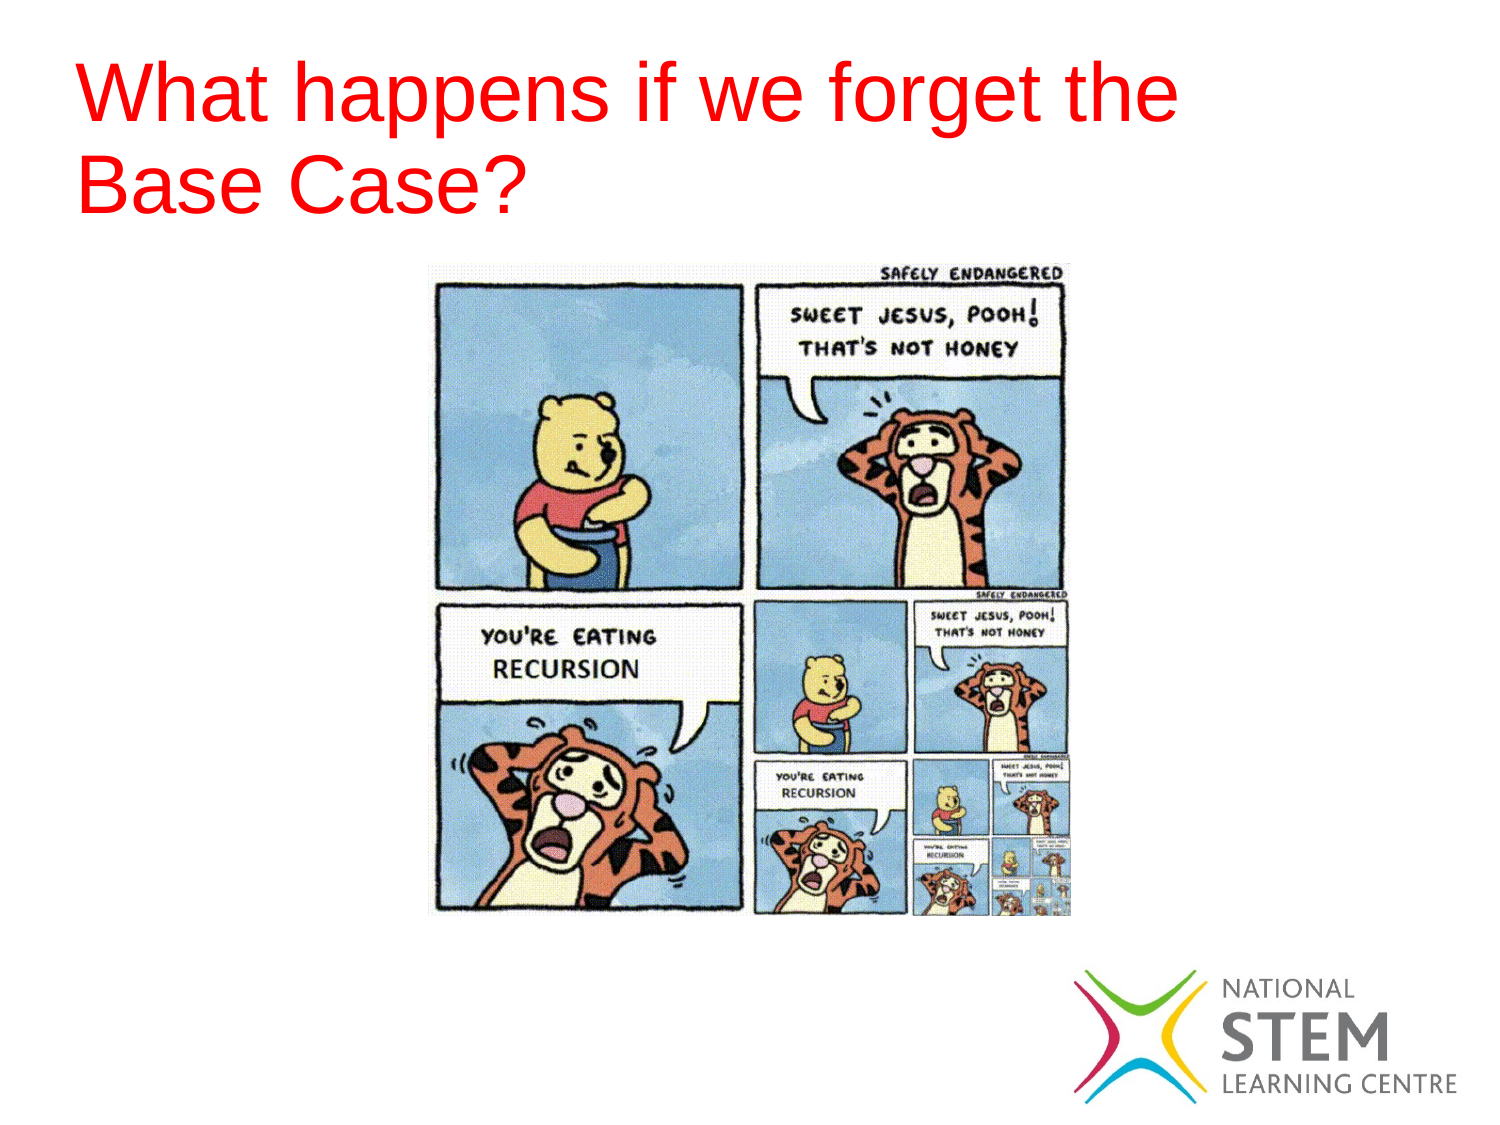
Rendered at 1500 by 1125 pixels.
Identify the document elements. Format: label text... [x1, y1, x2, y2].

picture [428, 263, 1071, 916]
picture [1057, 953, 1472, 1120]
title What happens if we forget the Base Case? [75, 44, 1425, 233]
